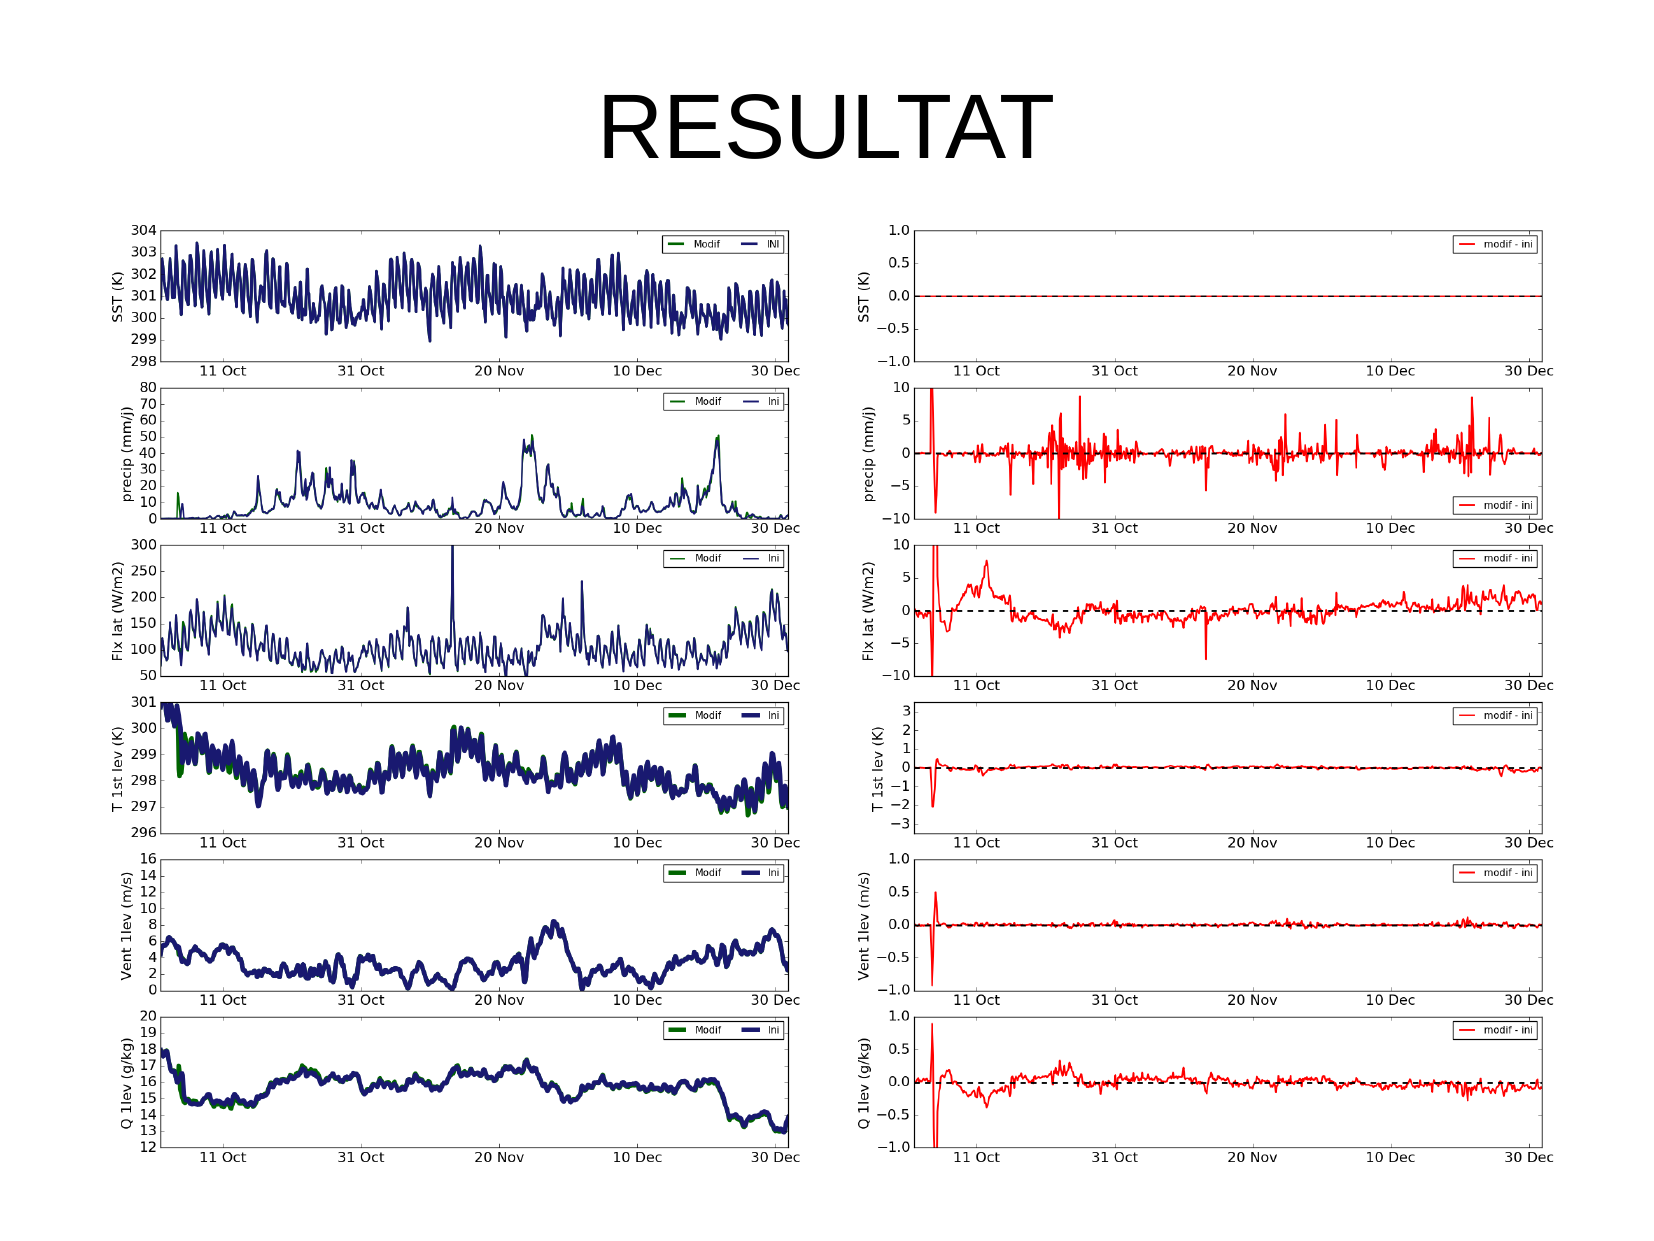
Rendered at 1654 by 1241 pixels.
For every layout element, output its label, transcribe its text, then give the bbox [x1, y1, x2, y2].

picture [106, 218, 1560, 1170]
title RESULTAT [82, 23, 1571, 231]
